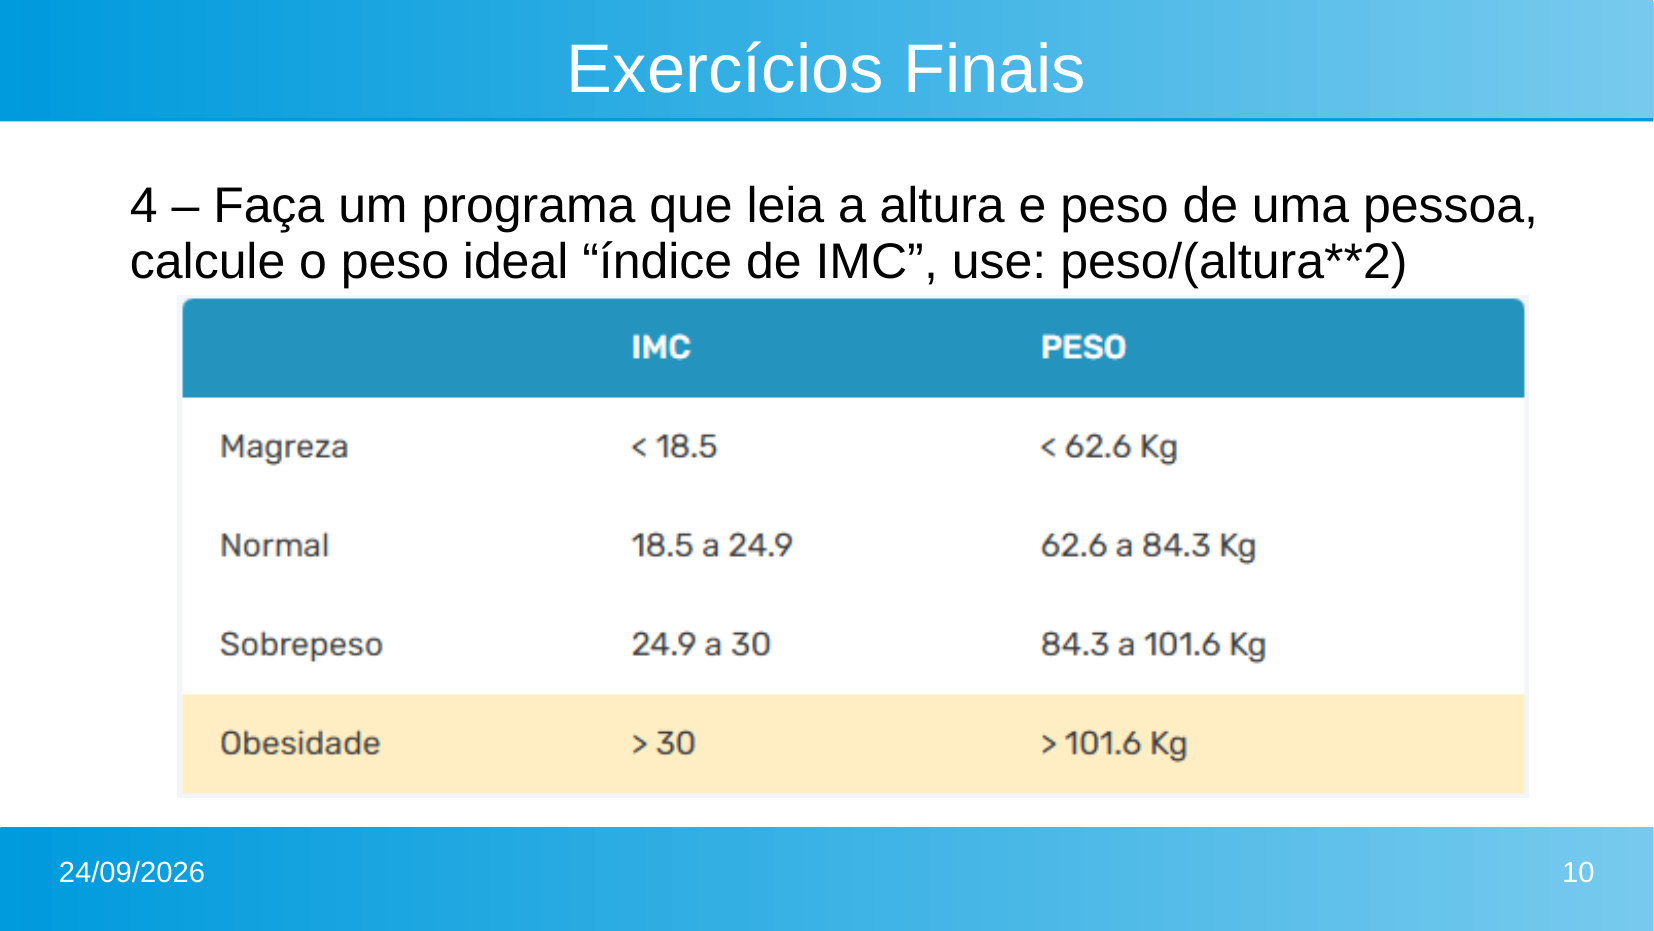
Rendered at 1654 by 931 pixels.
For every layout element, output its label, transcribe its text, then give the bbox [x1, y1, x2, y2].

list 4 – Faça um programa que leia a altura e peso de uma pessoa, calcule o peso ideal “índice de IMC”, use: peso/(altura**2) [59, 177, 1595, 768]
title Exercícios Finais [59, 29, 1595, 108]
picture [177, 295, 1529, 798]
